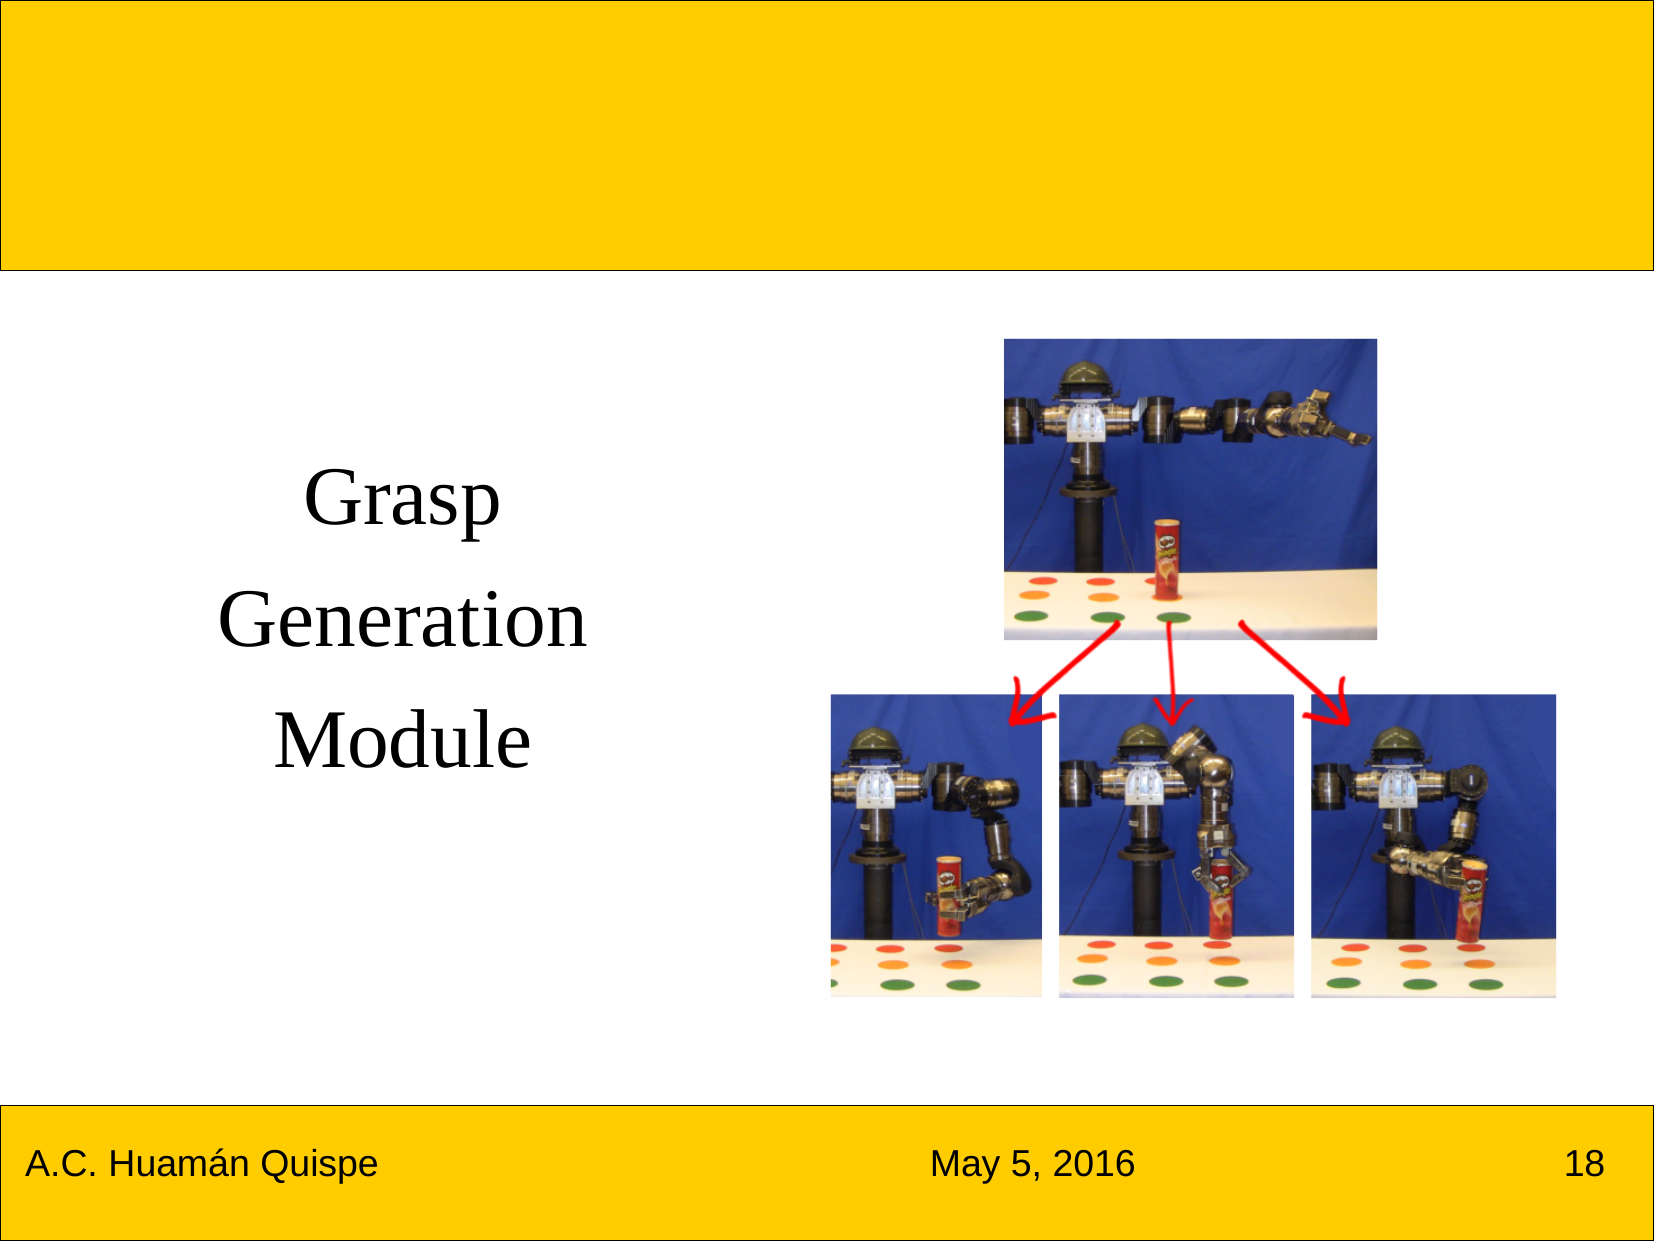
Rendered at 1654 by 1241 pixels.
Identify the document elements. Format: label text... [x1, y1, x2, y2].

picture [825, 333, 1561, 1006]
list Grasp Generation Module [45, 450, 691, 841]
